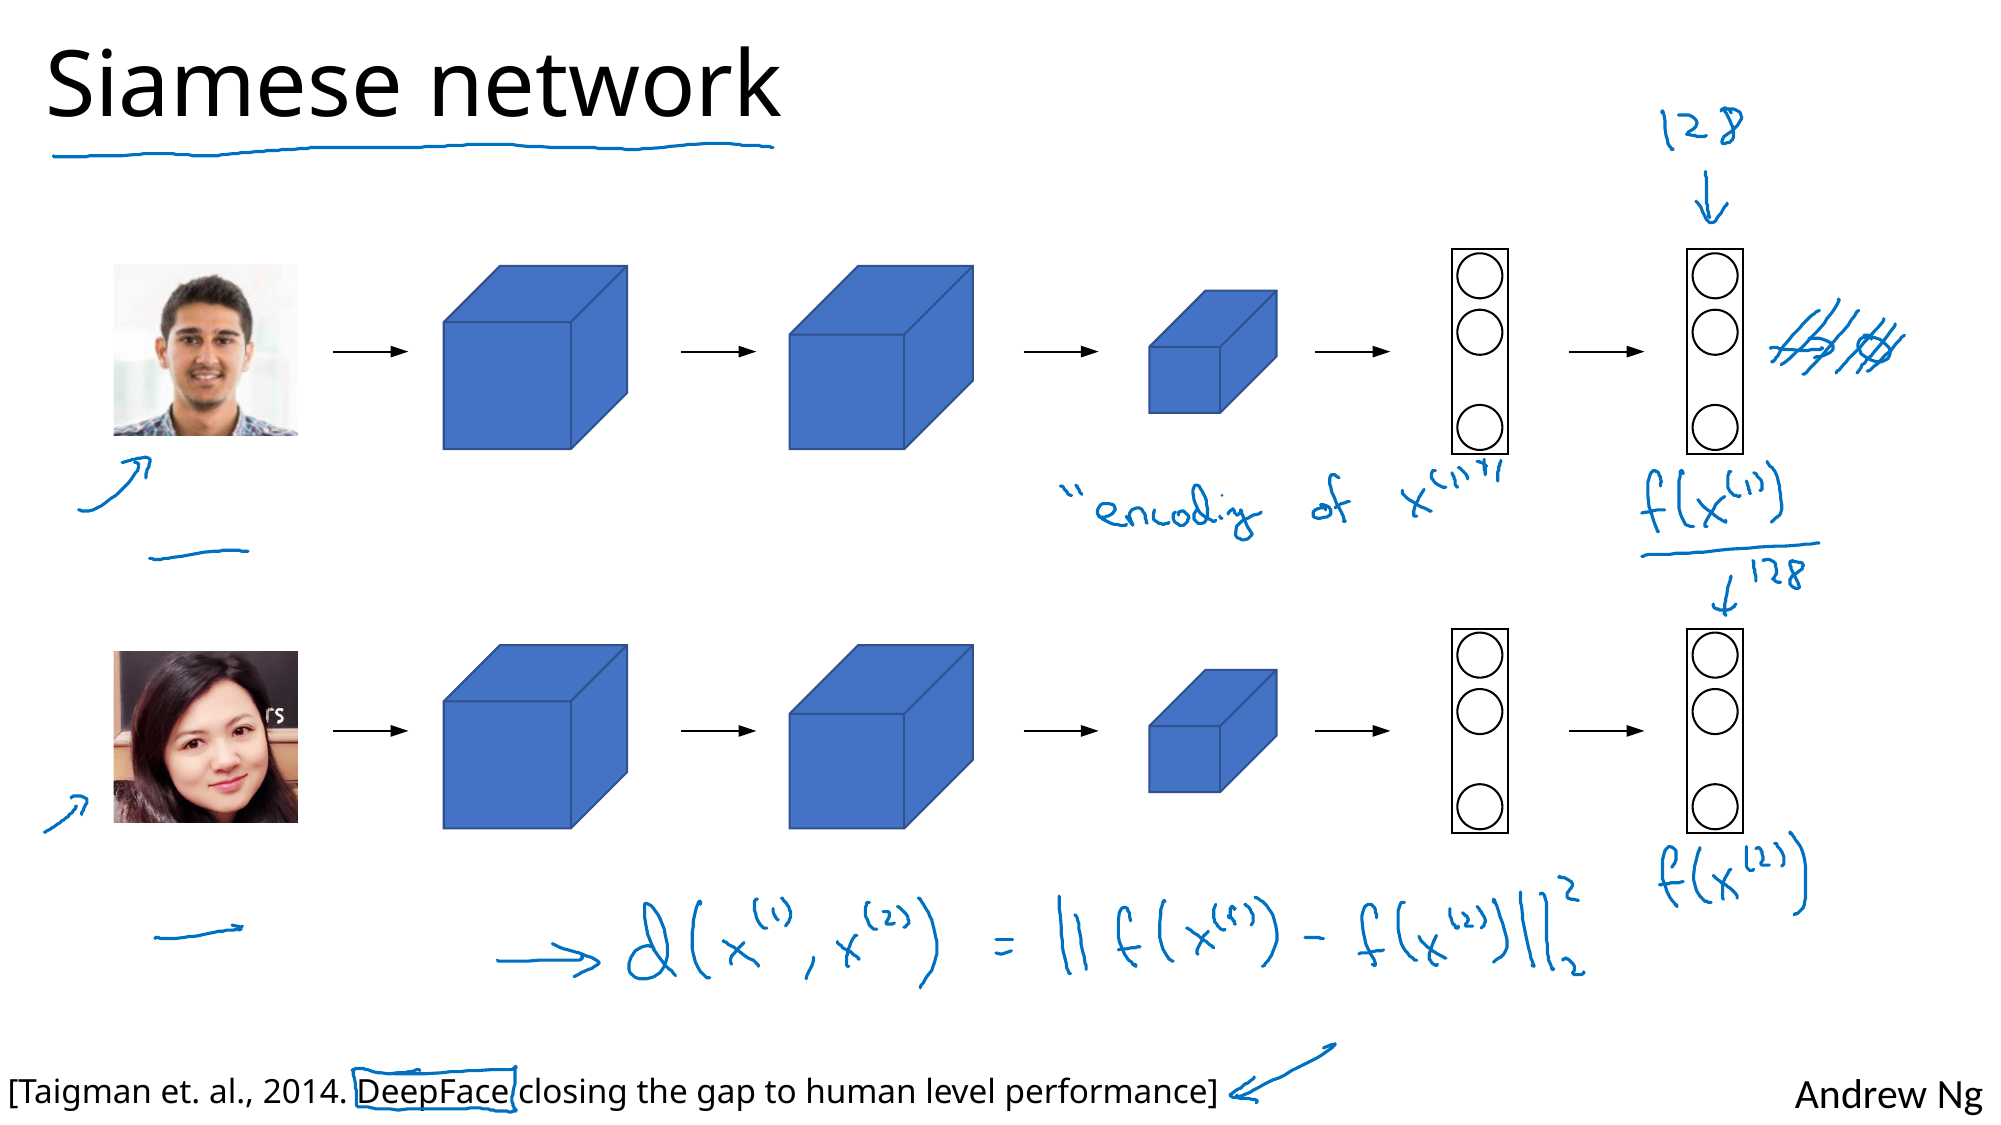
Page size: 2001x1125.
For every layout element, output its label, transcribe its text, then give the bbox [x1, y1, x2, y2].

title Siamese network [30, 29, 2000, 248]
text_box [Taigman et. al., 2014. DeepFace closing the gap to human level performance] [0, 1062, 1235, 1119]
picture [40, 104, 1910, 1117]
